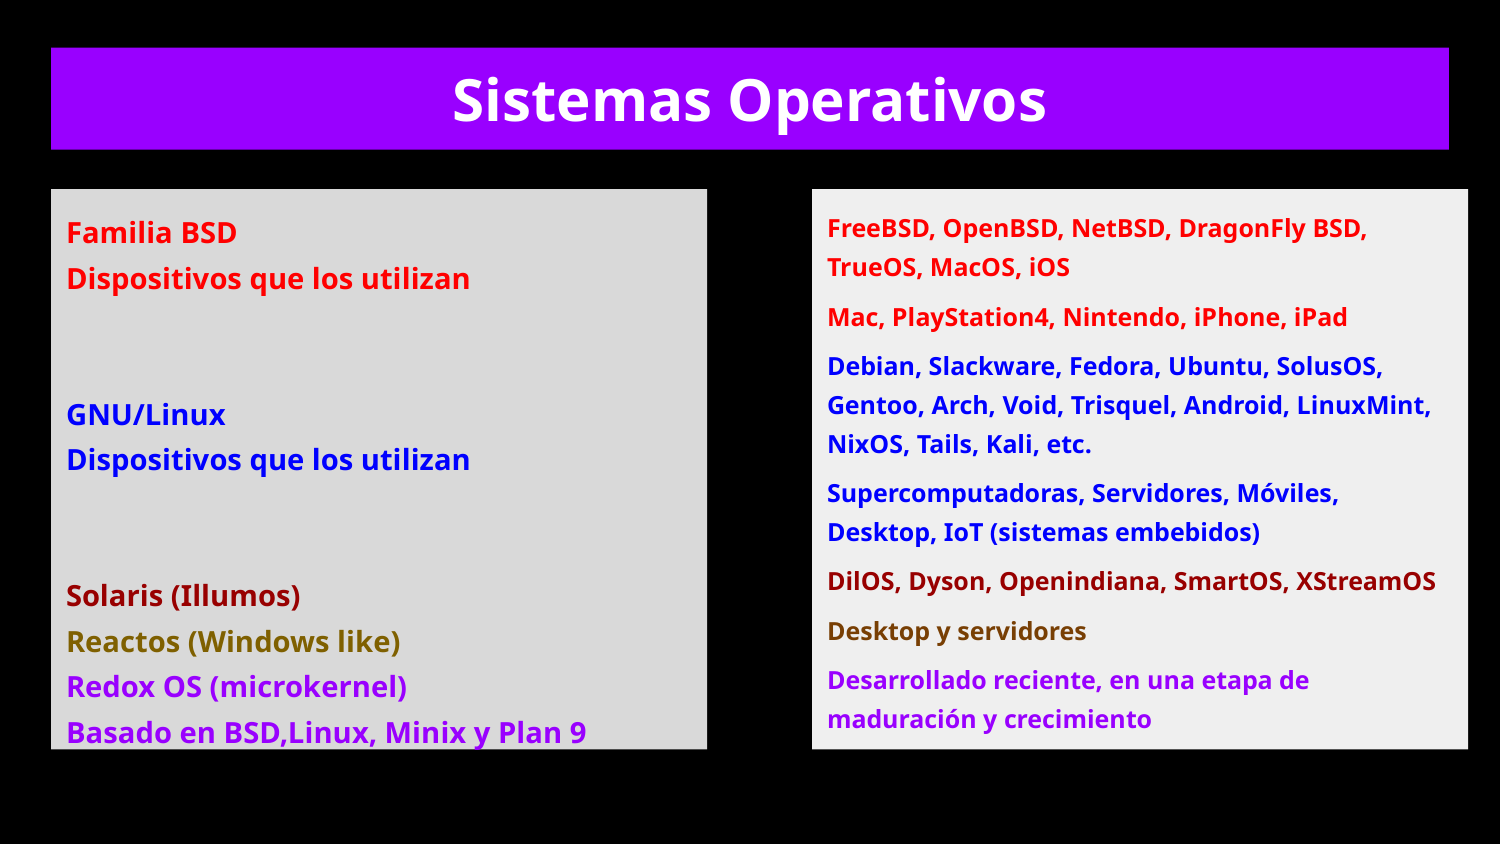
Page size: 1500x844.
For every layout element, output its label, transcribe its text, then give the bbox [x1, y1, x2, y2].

title Sistemas Operativos [51, 47, 1449, 150]
list FreeBSD, OpenBSD, NetBSD, DragonFly BSD, TrueOS, MacOS, iOS Mac, PlayStation4, Nintendo, iPhone, iPad Debian, Slackware, Fedora, Ubuntu, SolusOS, Gentoo, Arch, Void, Trisquel, Android, LinuxMint, NixOS, Tails, Kali, etc. Supercomputadoras, Servidores, Móviles, Desktop, IoT (sistemas embebidos) DilOS, Dyson, Openindiana, SmartOS, XStreamOS Desktop y servidores Desarrollado reciente, en una etapa de maduración y crecimiento [812, 189, 1469, 750]
list Familia BSD Dispositivos que los utilizan GNU/Linux Dispositivos que los utilizan Solaris (Illumos) Reactos (Windows like) Redox OS (microkernel) Basado en BSD,Linux, Minix y Plan 9 [51, 189, 708, 750]
